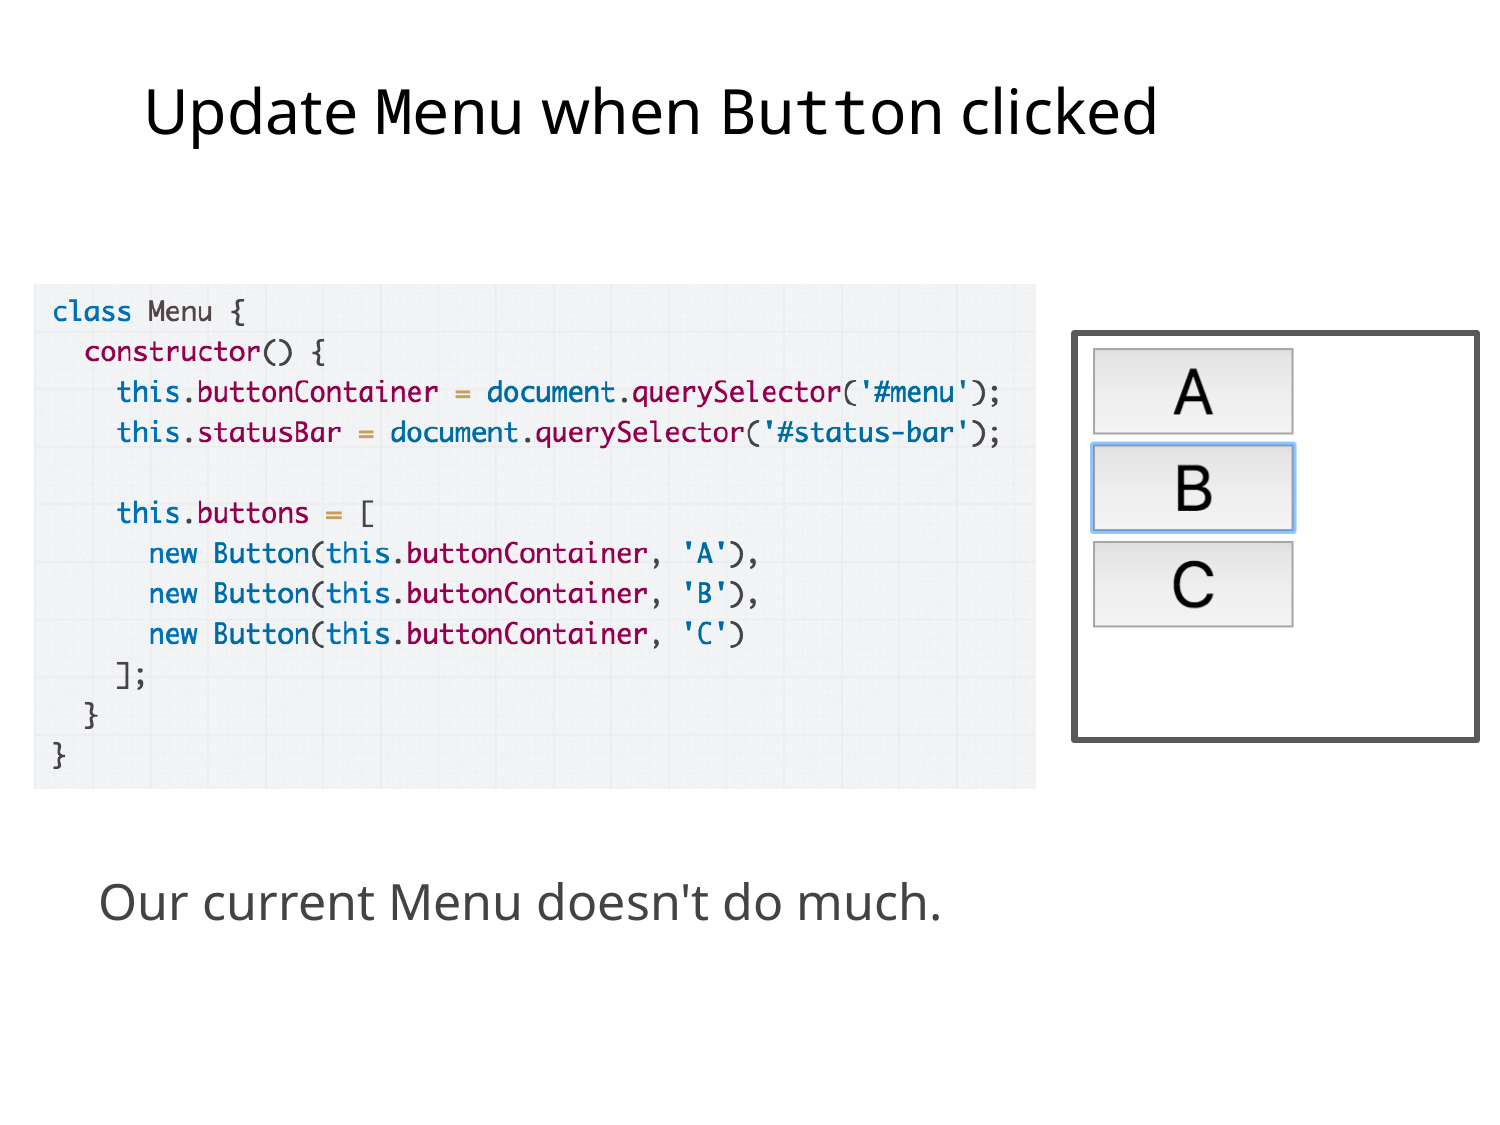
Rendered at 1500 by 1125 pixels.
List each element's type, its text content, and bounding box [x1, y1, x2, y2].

picture [34, 284, 1036, 789]
picture [1077, 336, 1474, 738]
title Update Menu when Button clicked [128, 56, 1372, 183]
list Our current Menu doesn't do much. [83, 846, 1328, 972]
